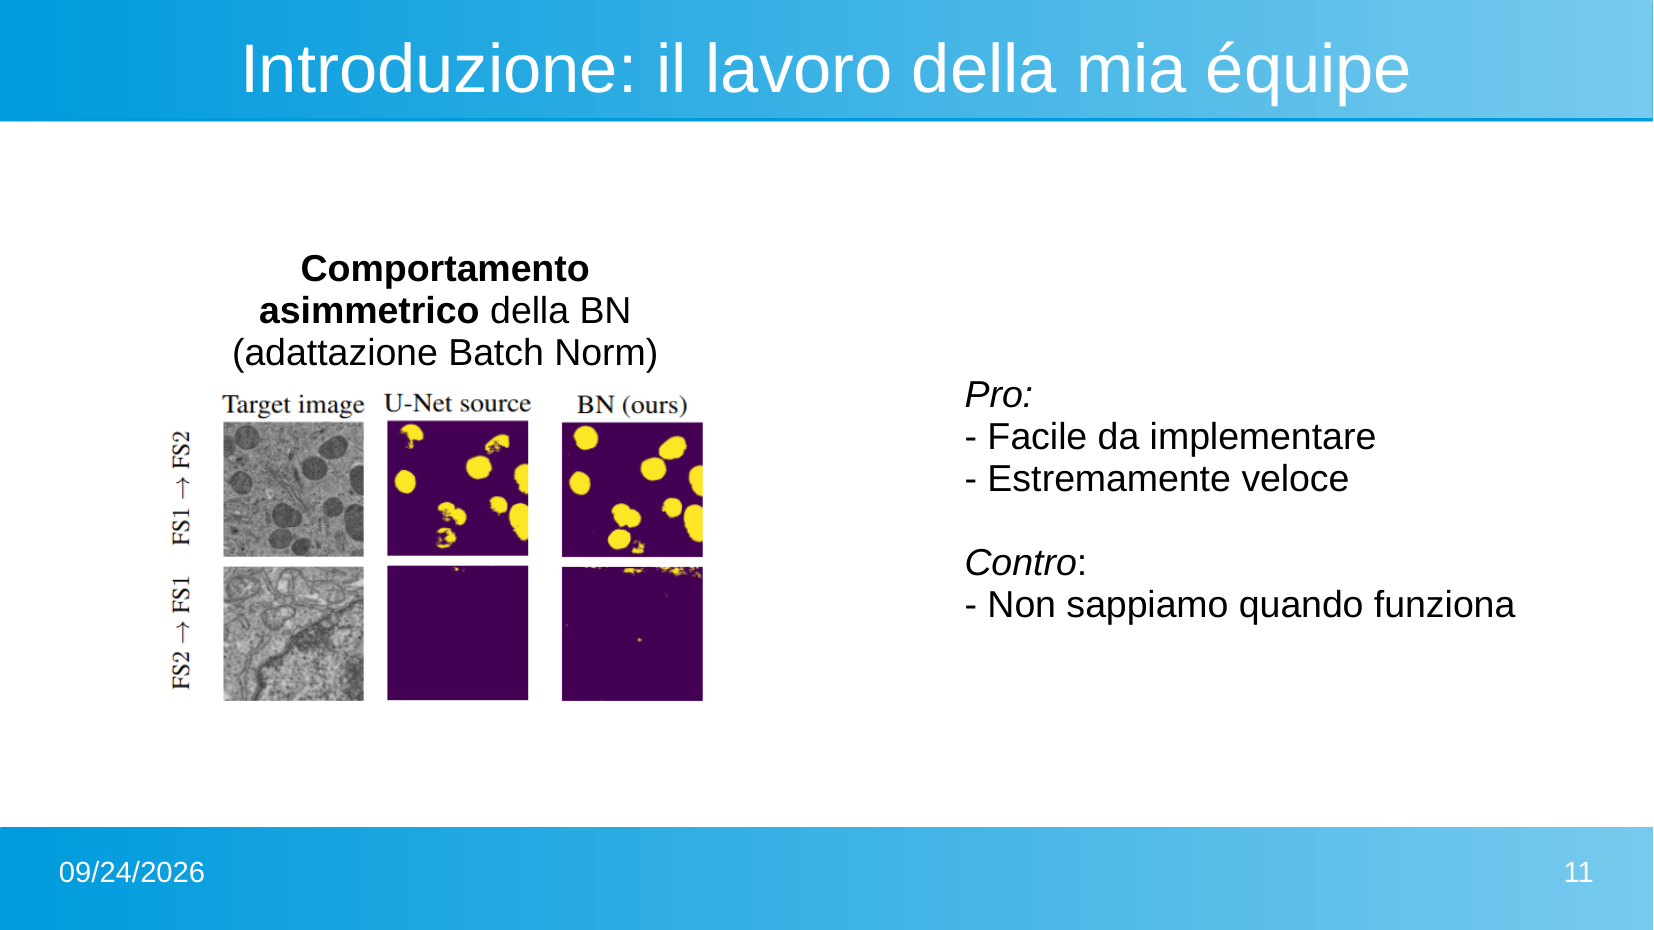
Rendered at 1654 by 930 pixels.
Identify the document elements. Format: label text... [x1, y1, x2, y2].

picture [550, 378, 712, 712]
title Introduzione: il lavoro della mia équipe [58, 29, 1594, 108]
picture [150, 381, 549, 713]
text_box Comportamento asimmetrico della BN (adattazione Batch Norm) [217, 240, 681, 381]
text_box Pro: - Facile da implementare - Estremamente veloce Contro: - Non sappiamo quando funziona [949, 366, 1576, 676]
